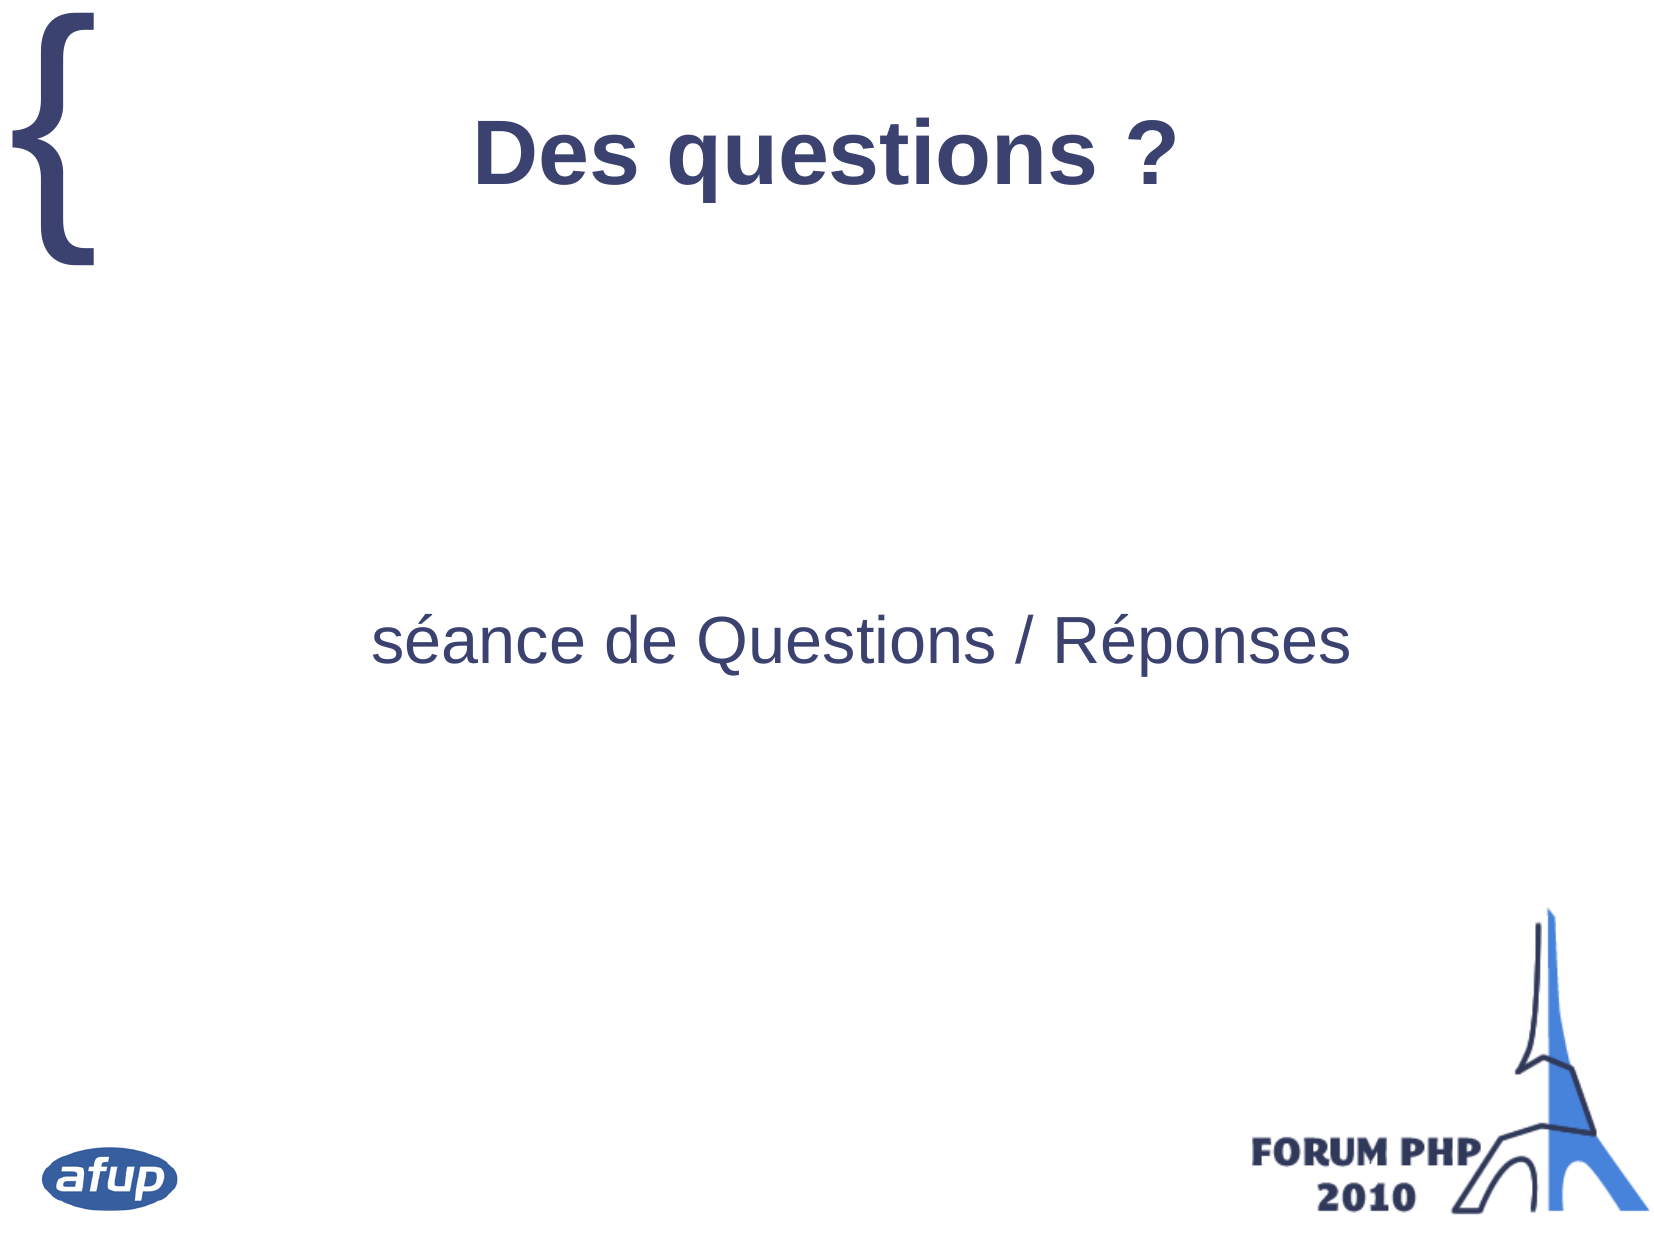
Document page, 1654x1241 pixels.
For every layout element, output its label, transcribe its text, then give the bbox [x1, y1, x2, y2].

title Des questions ? [82, 49, 1571, 257]
picture [1240, 872, 1650, 1241]
picture [41, 1146, 178, 1211]
list séance de Questions / Réponses [82, 290, 1571, 1109]
